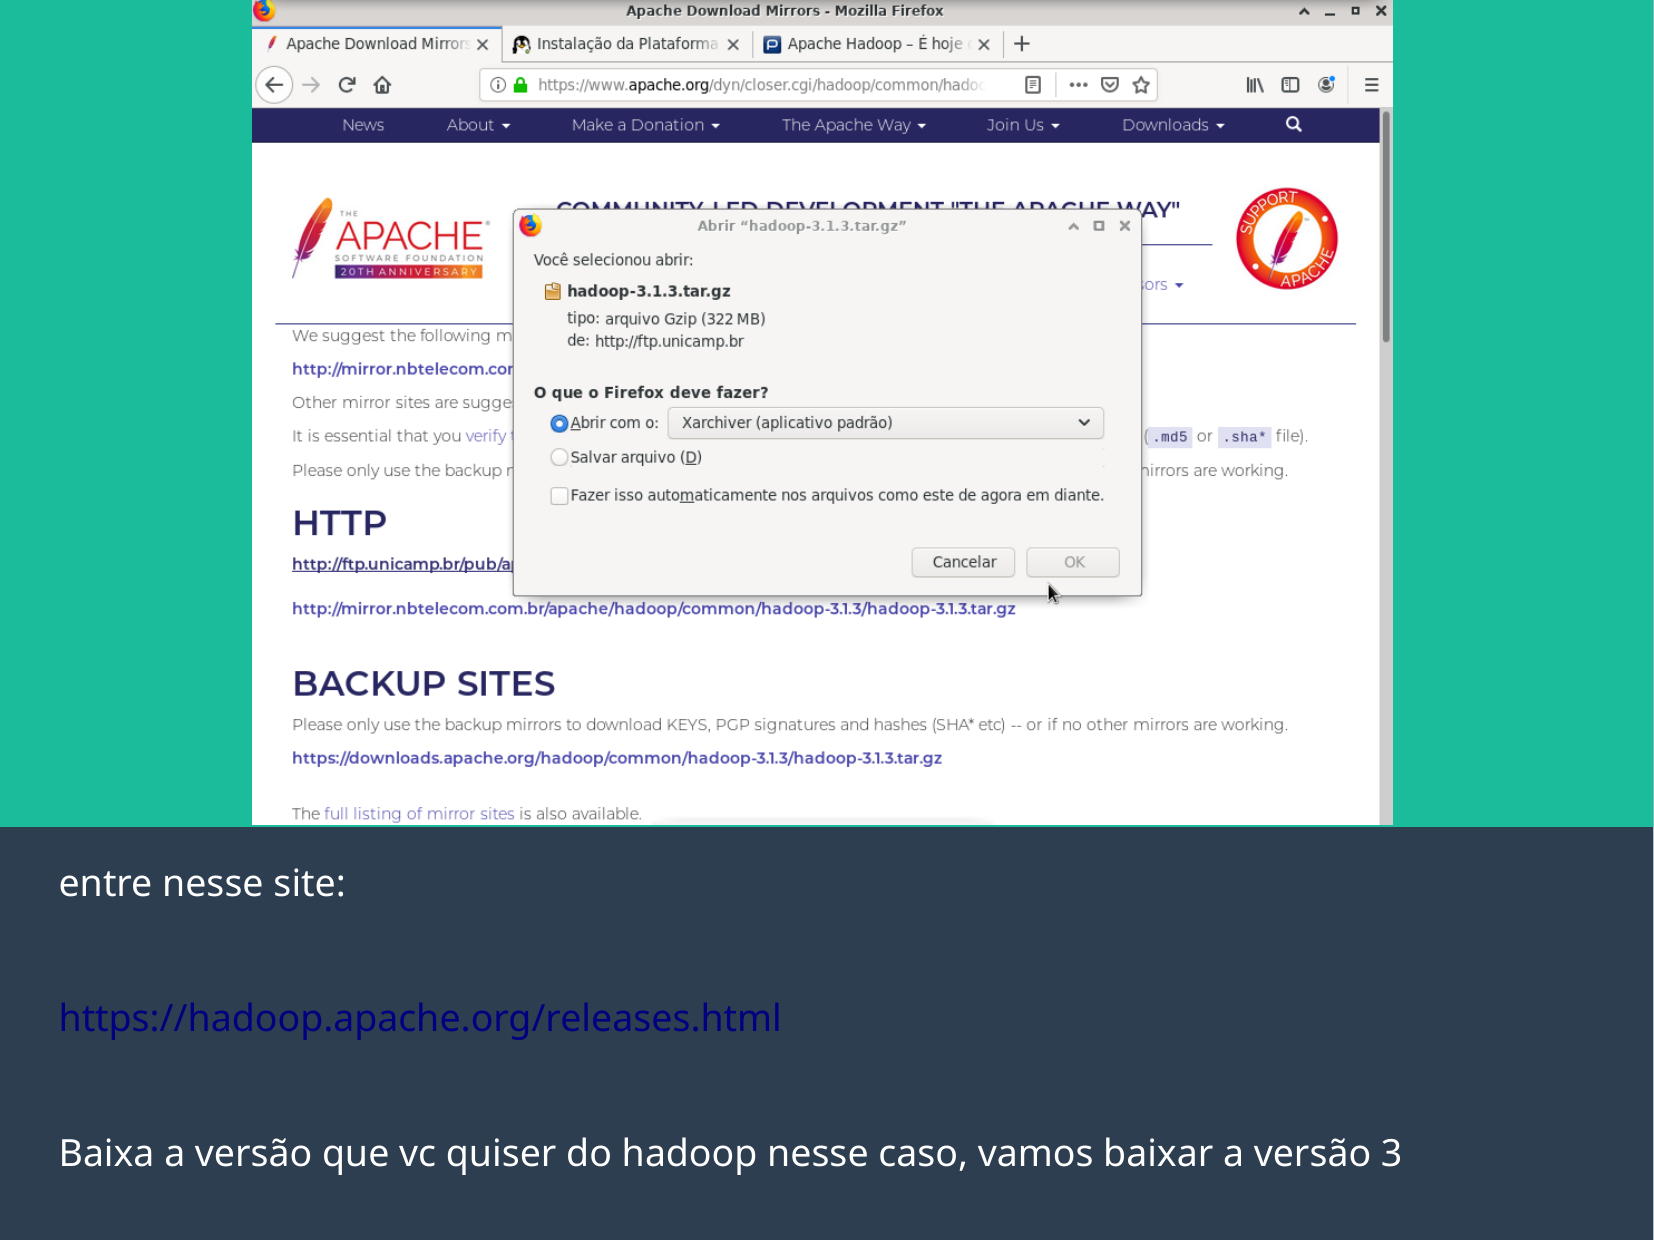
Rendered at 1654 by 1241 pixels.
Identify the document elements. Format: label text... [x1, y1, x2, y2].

picture [252, 0, 1393, 825]
list entre nesse site: https://hadoop.apache.org/releases.html Baixa a versão que vc quiser do hadoop nesse caso, vamos baixar a versão 3 [58, 856, 1594, 1182]
